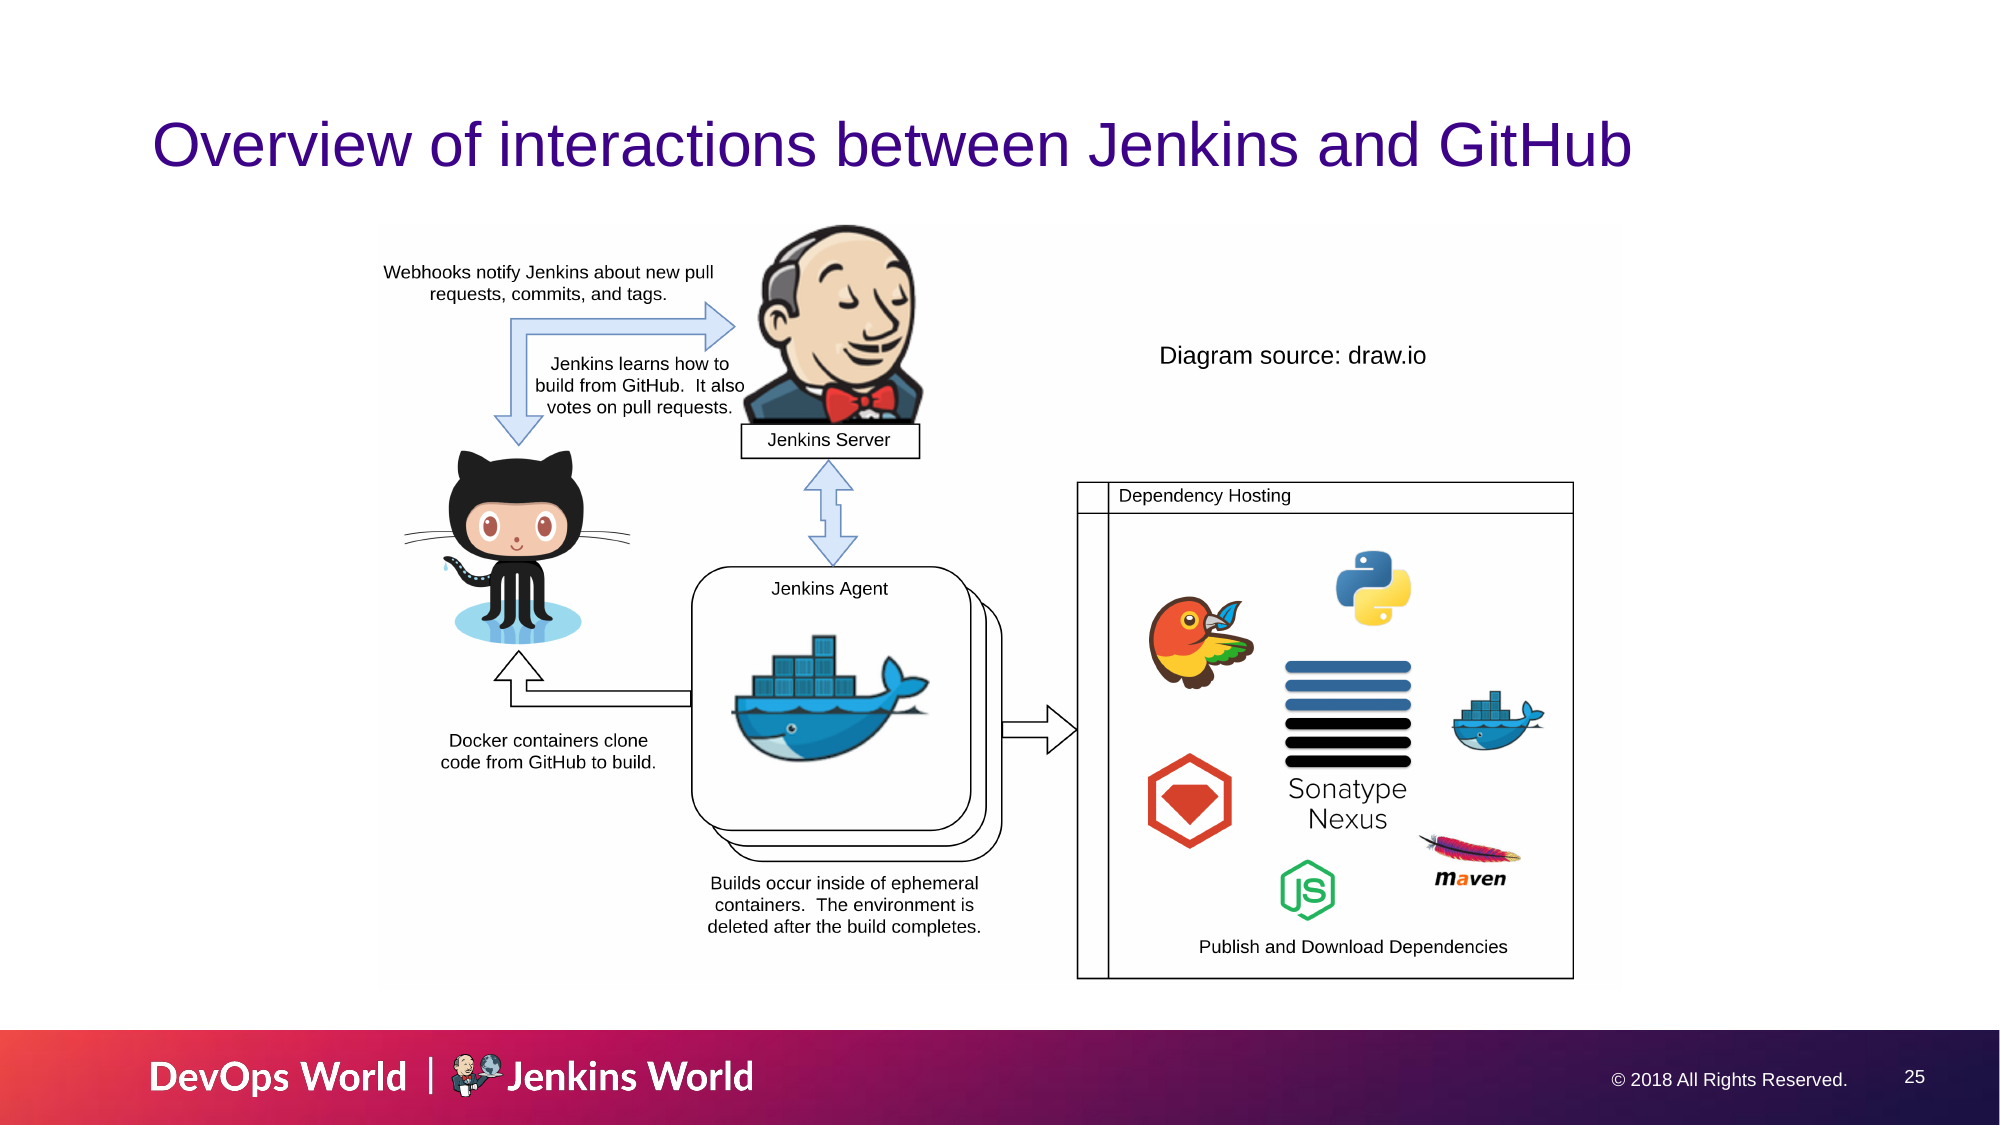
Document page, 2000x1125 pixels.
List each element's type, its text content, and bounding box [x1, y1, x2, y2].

title Overview of interactions between Jenkins and GitHub [152, 60, 1848, 181]
picture [0, 1030, 2000, 1125]
picture [378, 224, 1622, 991]
